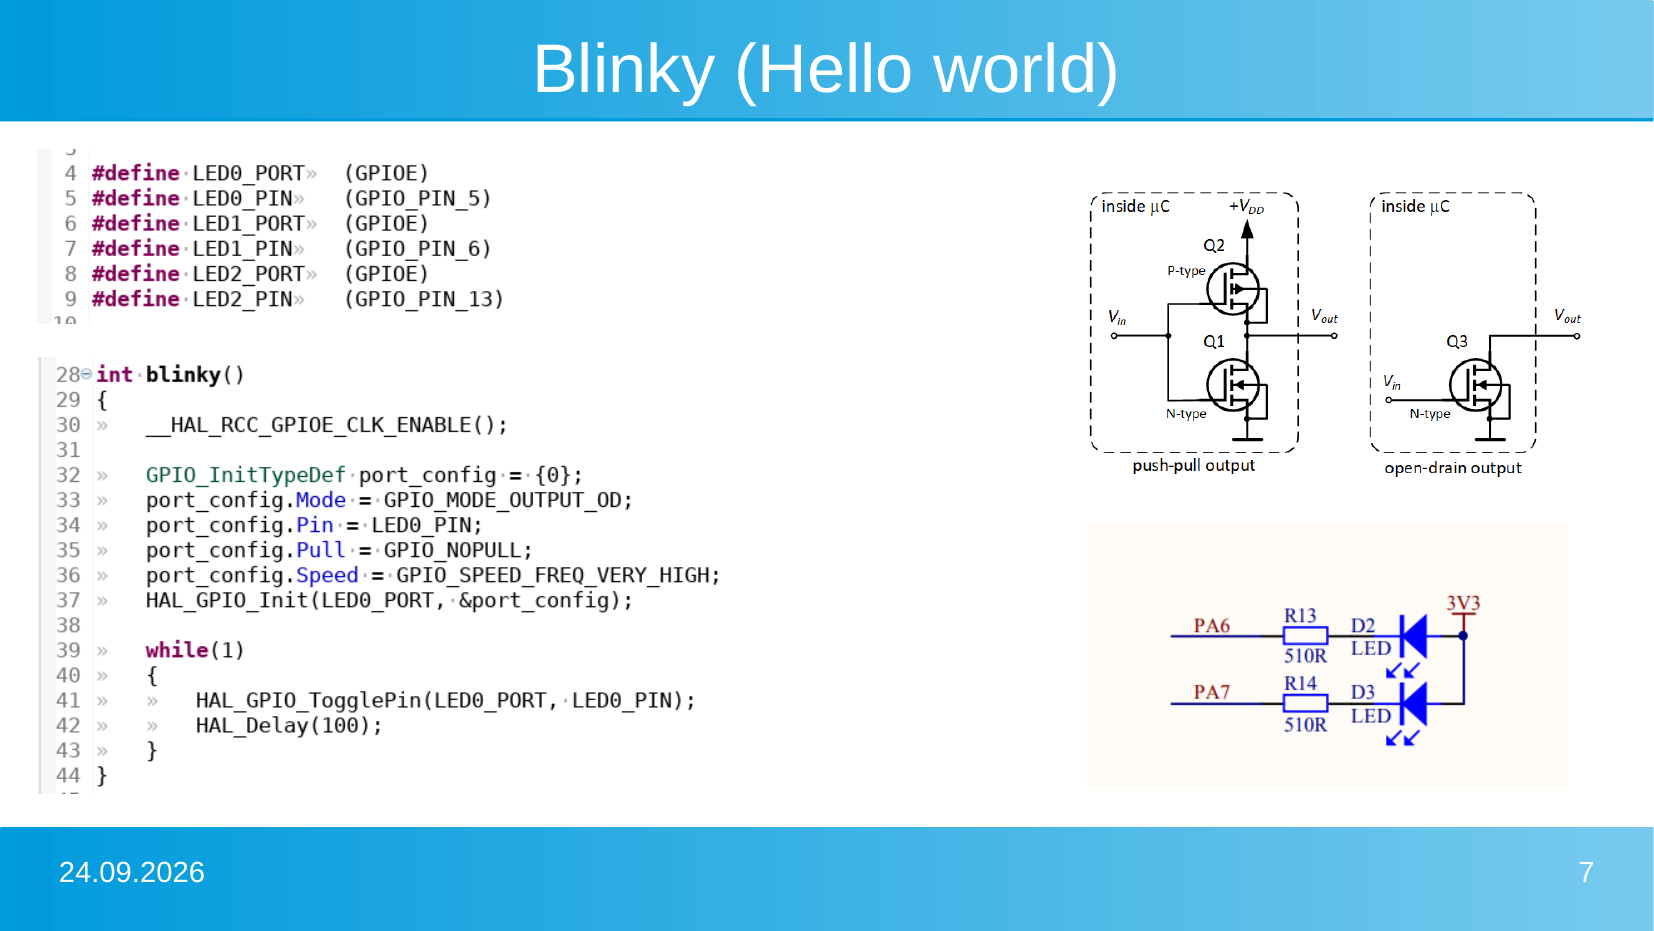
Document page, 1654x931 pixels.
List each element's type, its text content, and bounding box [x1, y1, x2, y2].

picture [37, 357, 766, 794]
picture [1087, 522, 1568, 788]
picture [37, 149, 592, 324]
title Blinky (Hello world) [59, 29, 1595, 108]
picture [1087, 187, 1588, 488]
